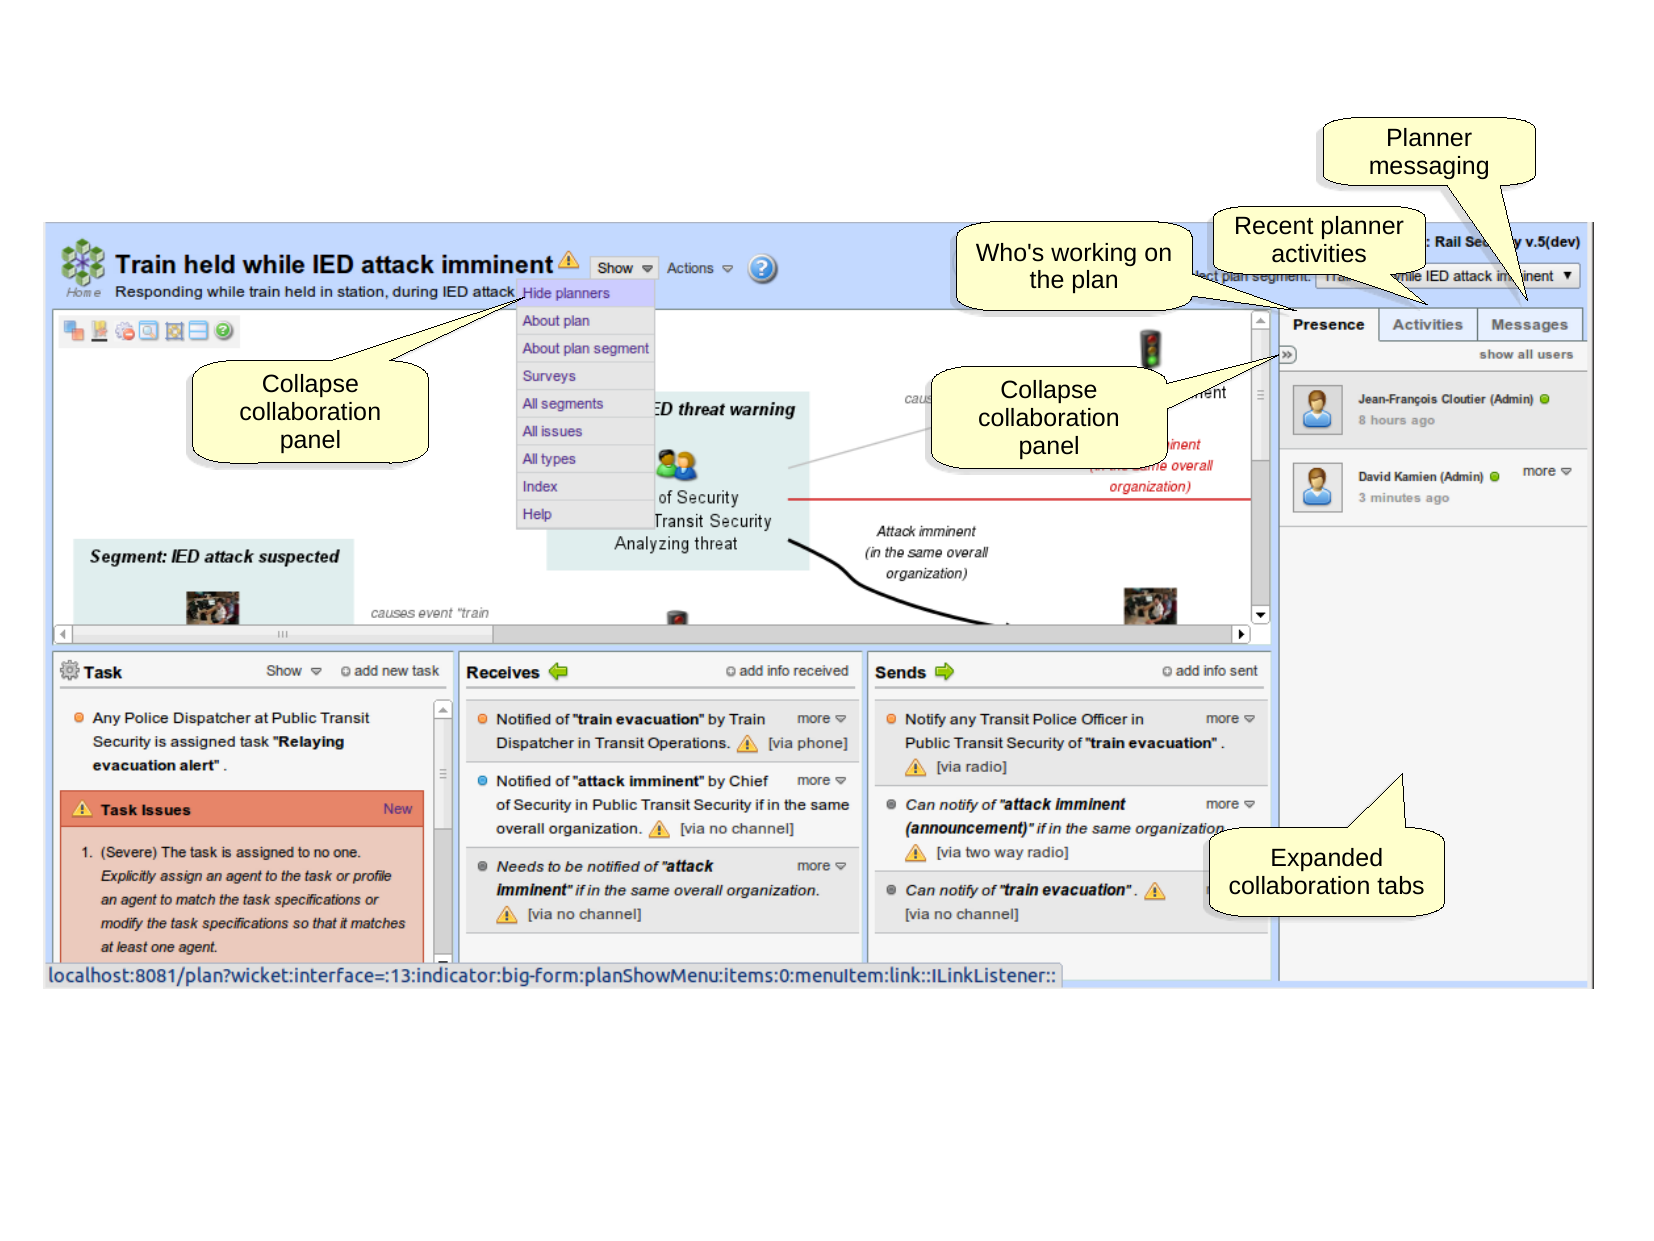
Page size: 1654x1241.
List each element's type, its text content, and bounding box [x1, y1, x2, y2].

text_box Recent planner activities [1213, 206, 1428, 305]
text_box Collapse collaboration panel [931, 354, 1279, 469]
text_box Collapse collaboration panel [192, 297, 525, 464]
text_box Who's working on the plan [956, 221, 1297, 311]
text_box Expanded collaboration tabs [1209, 773, 1445, 917]
picture [43, 222, 1594, 989]
text_box Planner messaging [1323, 117, 1536, 301]
